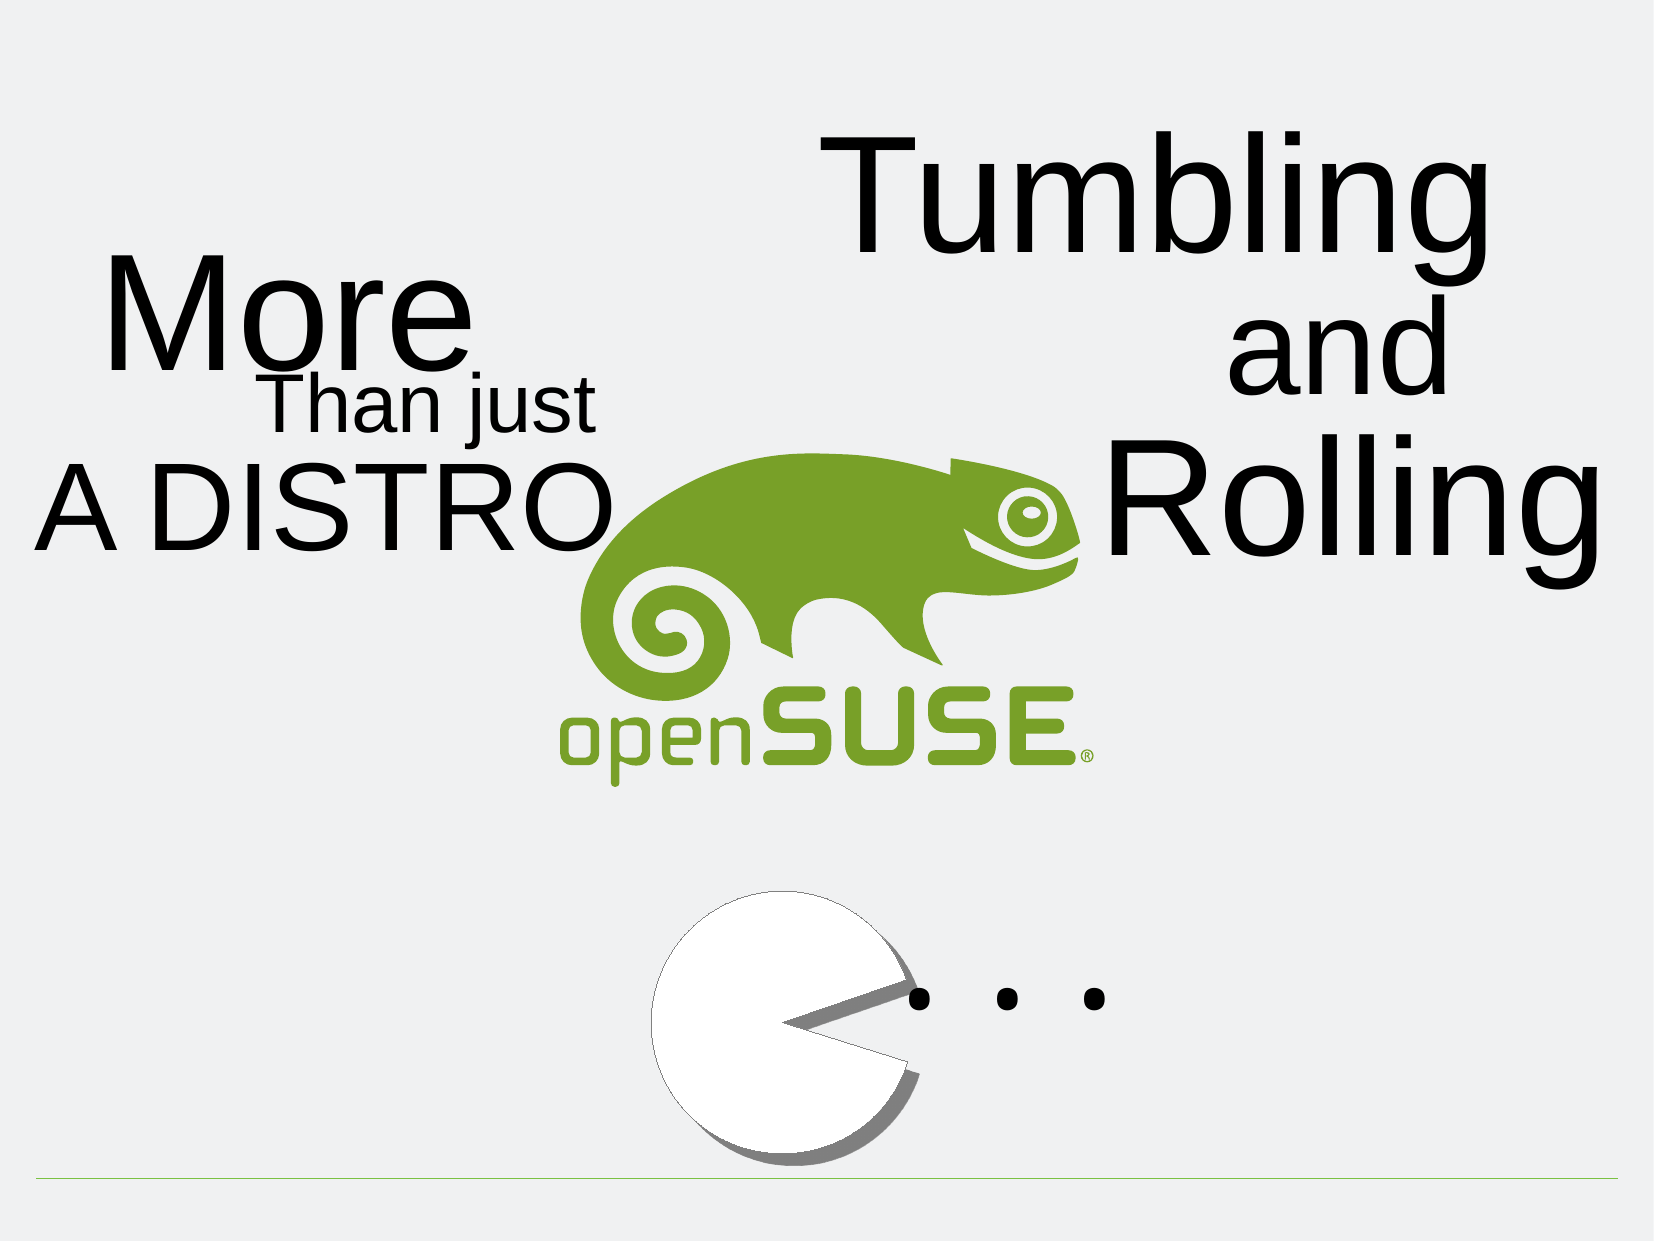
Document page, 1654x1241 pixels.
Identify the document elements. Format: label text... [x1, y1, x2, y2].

title Tumbling [764, 59, 1552, 331]
text_box . [970, 823, 1058, 1112]
title A DISTRO [0, 371, 720, 644]
picture [620, 644, 704, 672]
title and [1207, 193, 1471, 344]
title More [48, 176, 529, 295]
text_box . [1058, 823, 1146, 1112]
title Than just [32, 295, 820, 512]
text_box [651, 891, 882, 1154]
picture [999, 488, 1057, 546]
picture [0, 0, 1654, 1241]
text_box . [882, 823, 970, 1112]
title Rolling [1082, 344, 1625, 651]
